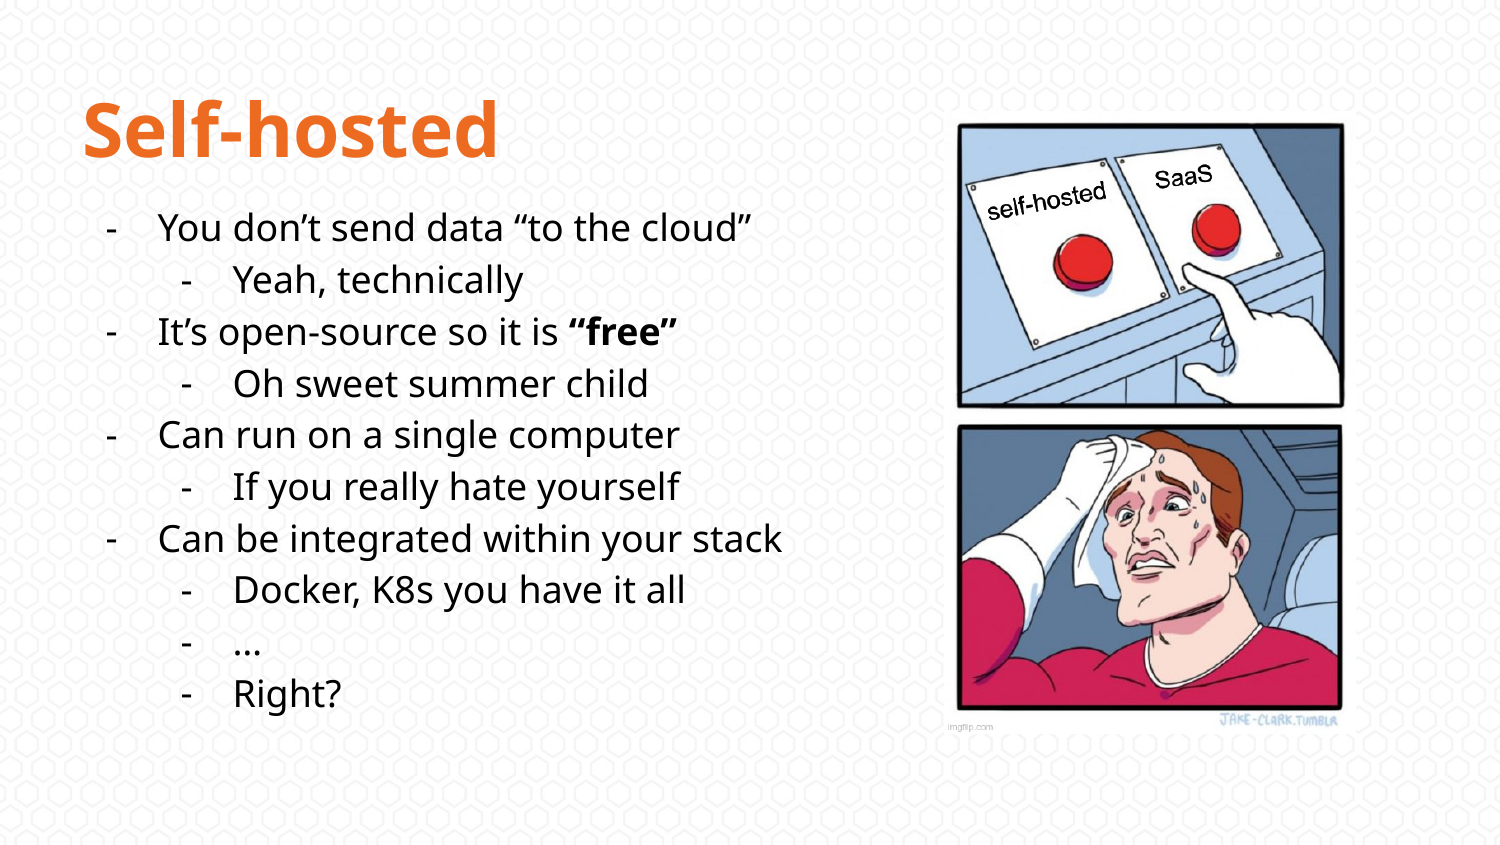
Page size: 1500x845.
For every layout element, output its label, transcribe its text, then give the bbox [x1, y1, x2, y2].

text_box Self-hosted [82, 82, 1391, 173]
picture [0, 0, 1500, 845]
list You don’t send data “to the cloud” Yeah, technically It’s open-source so it is “free” Oh sweet summer child Can run on a single computer If you really hate yourself Can be integrated within your stack Docker, K8s you have it all … Right? [82, 197, 866, 724]
